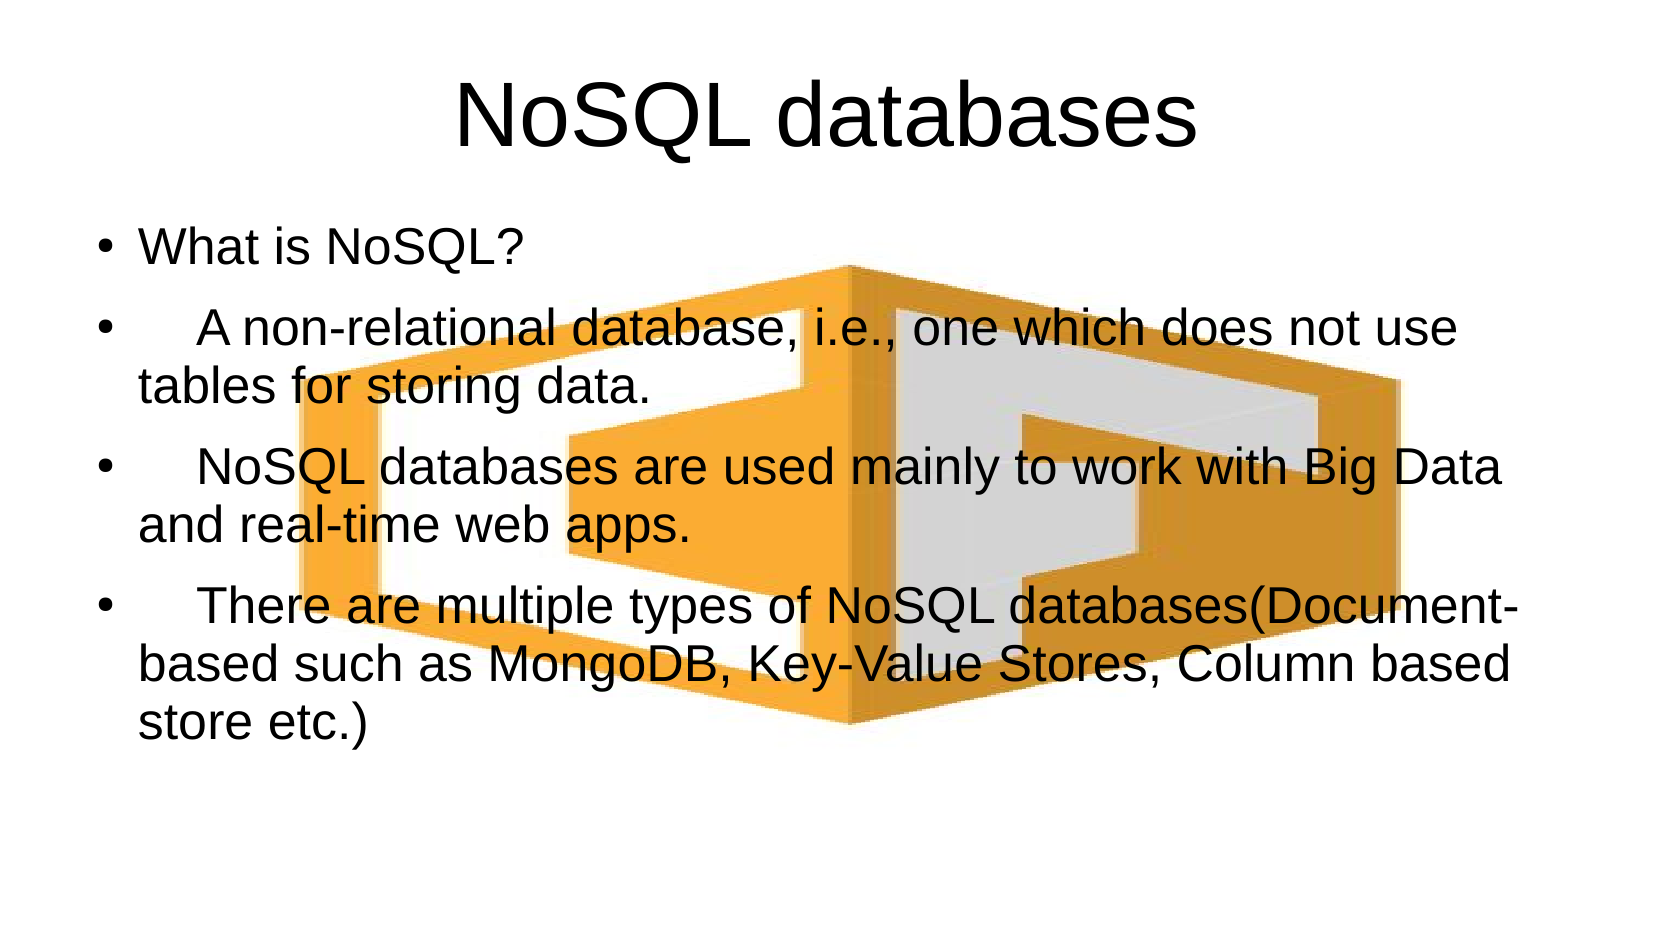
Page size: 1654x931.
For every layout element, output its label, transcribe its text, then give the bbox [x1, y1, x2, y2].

list What is NoSQL? A non-relational database, i.e., one which does not use tables for storing data. NoSQL databases are used mainly to work with Big Data and real-time web apps. There are multiple types of NoSQL databases(Document-based such as MongoDB, Key-Value Stores, Column based store etc.) [82, 217, 1571, 758]
title NoSQL databases [82, 37, 1571, 193]
